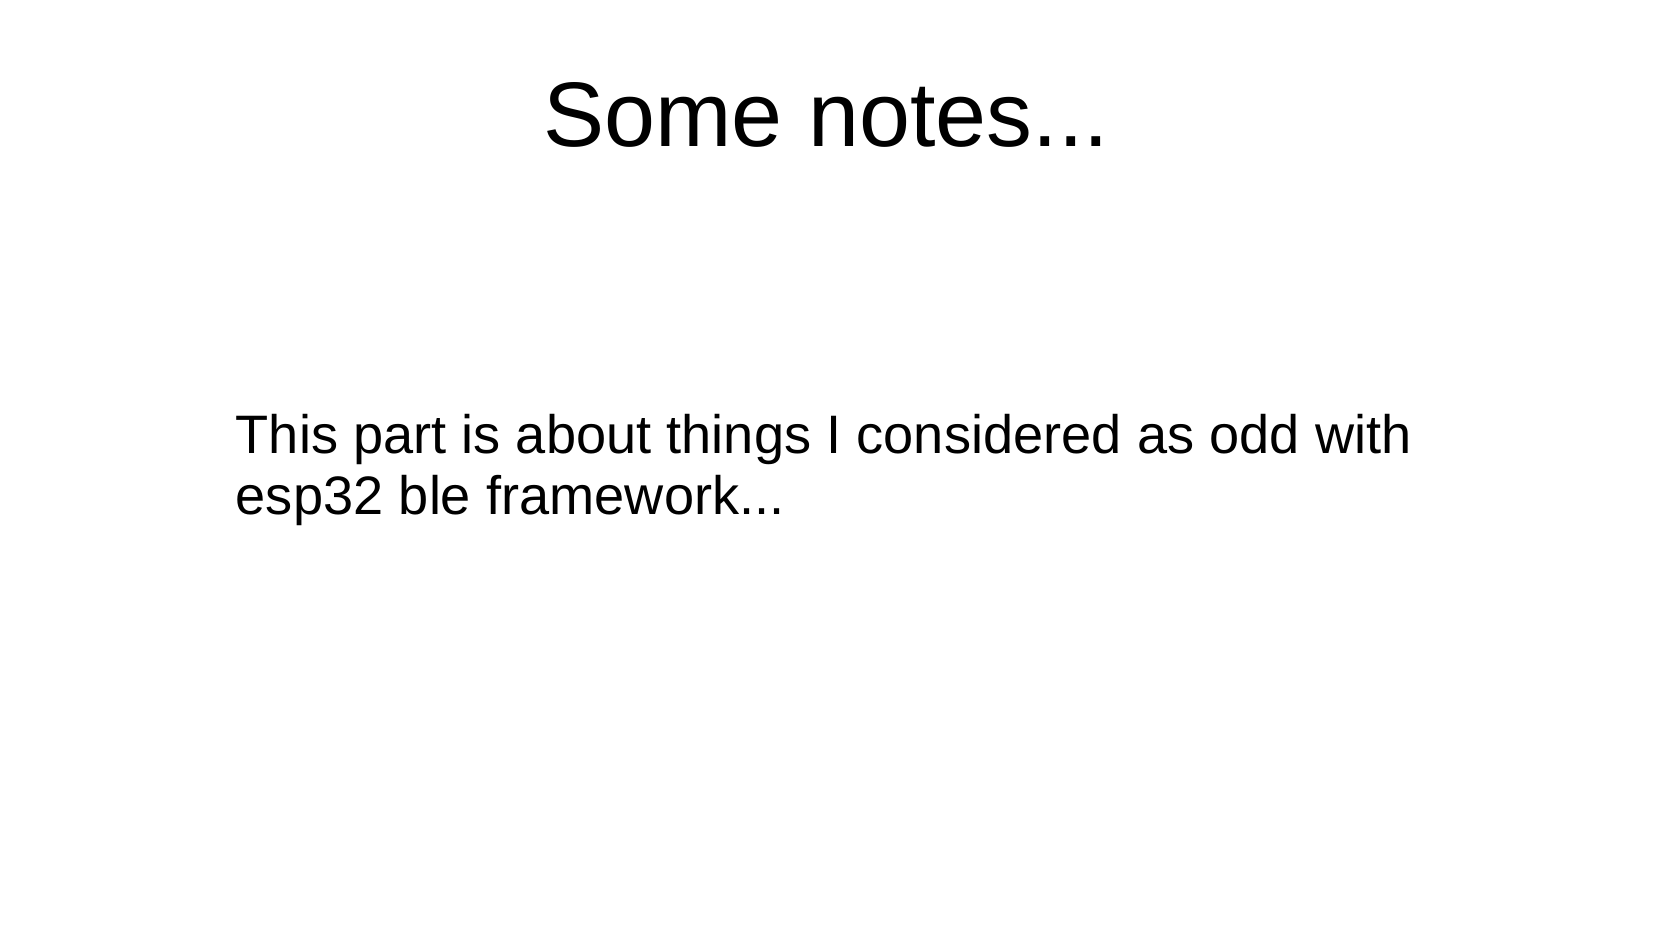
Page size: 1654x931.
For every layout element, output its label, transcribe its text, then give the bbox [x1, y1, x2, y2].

list This part is about things I considered as odd with esp32 ble framework... [165, 405, 1501, 540]
title Some notes... [82, 37, 1571, 193]
